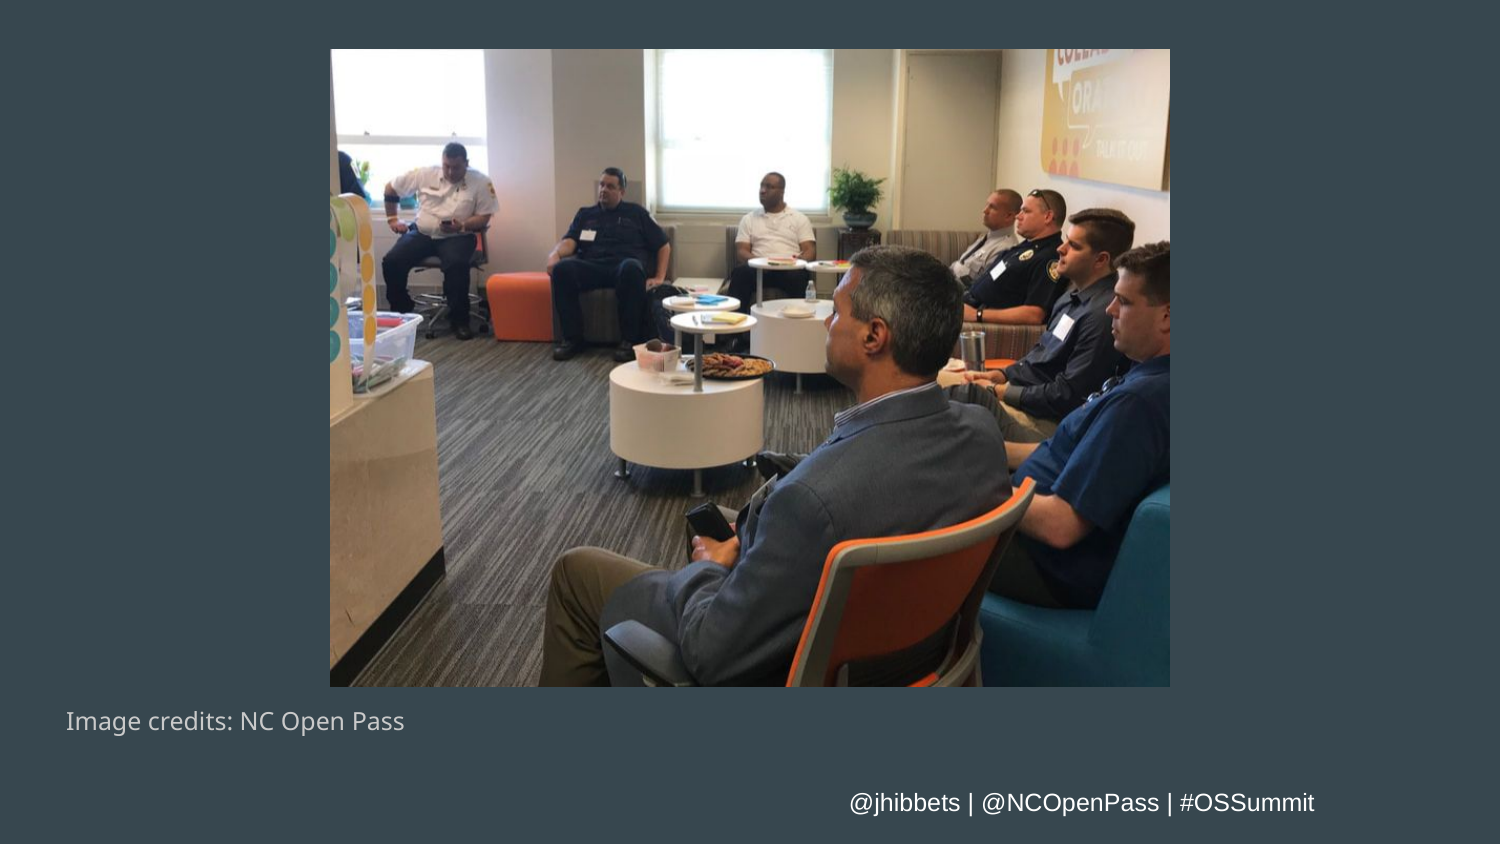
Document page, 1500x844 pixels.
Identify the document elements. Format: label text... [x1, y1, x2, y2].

picture [330, 49, 1170, 687]
text_box Image credits: NC Open Pass [51, 686, 1449, 750]
